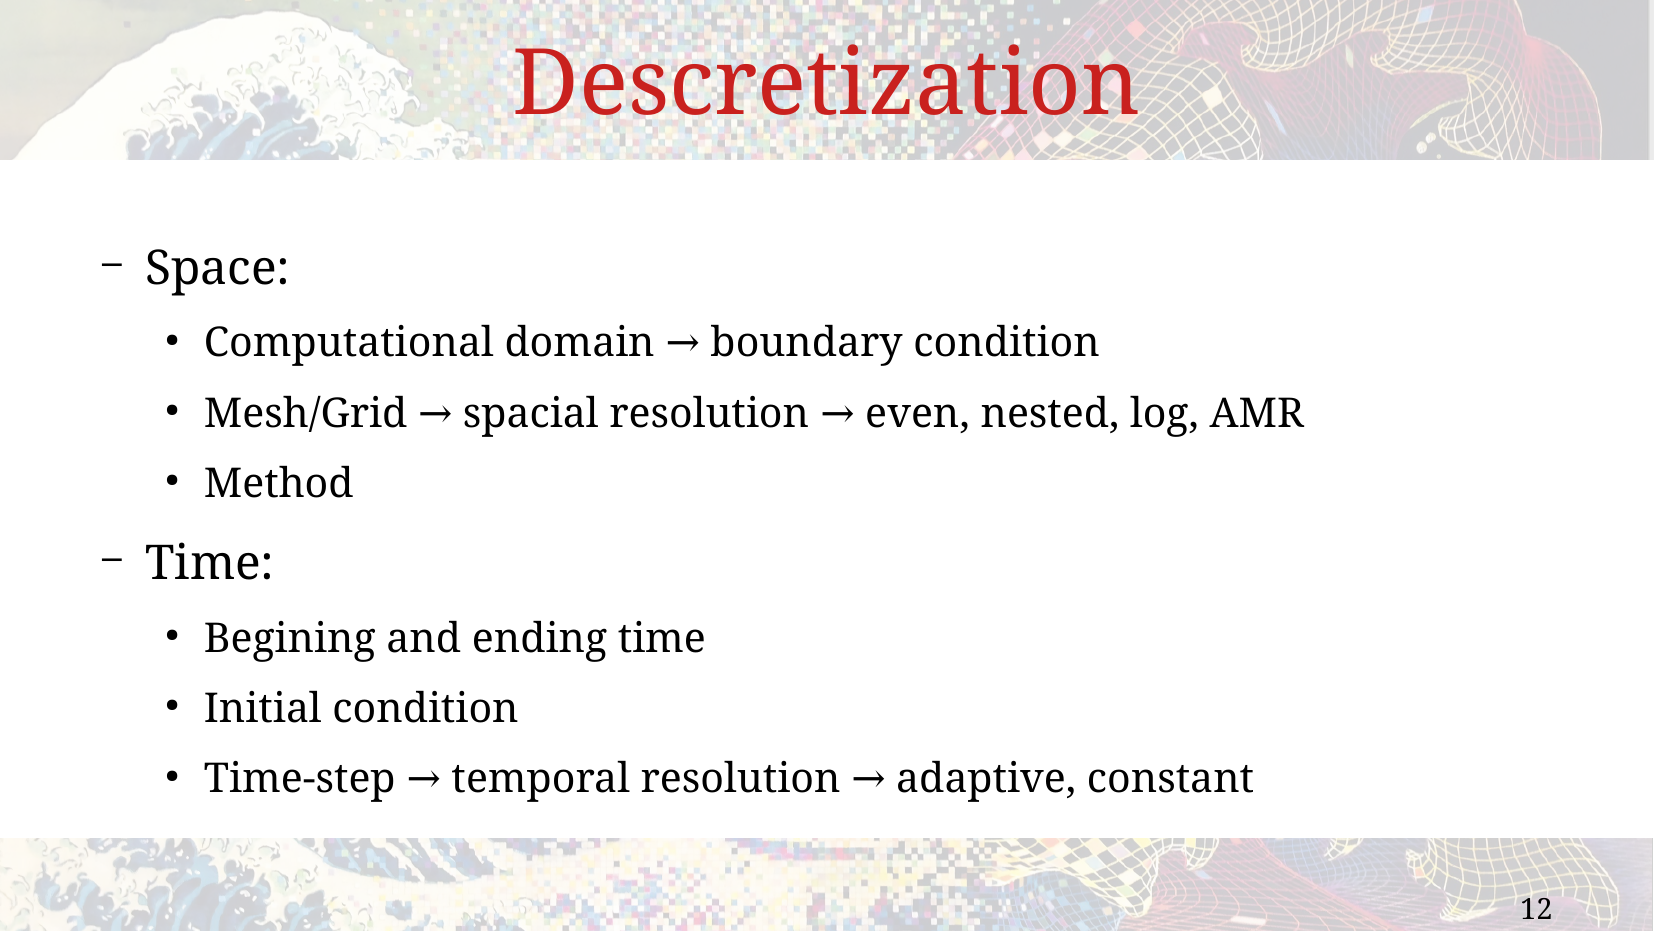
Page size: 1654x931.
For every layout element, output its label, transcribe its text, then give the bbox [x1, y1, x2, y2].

list Space: Computational domain → boundary condition Mesh/Grid → spacial resolution → even, nested, log, AMR Method Time: Begining and ending time Initial condition Time-step → temporal resolution → adaptive, constant [29, 139, 1625, 810]
title Descretization [0, 33, 1654, 126]
